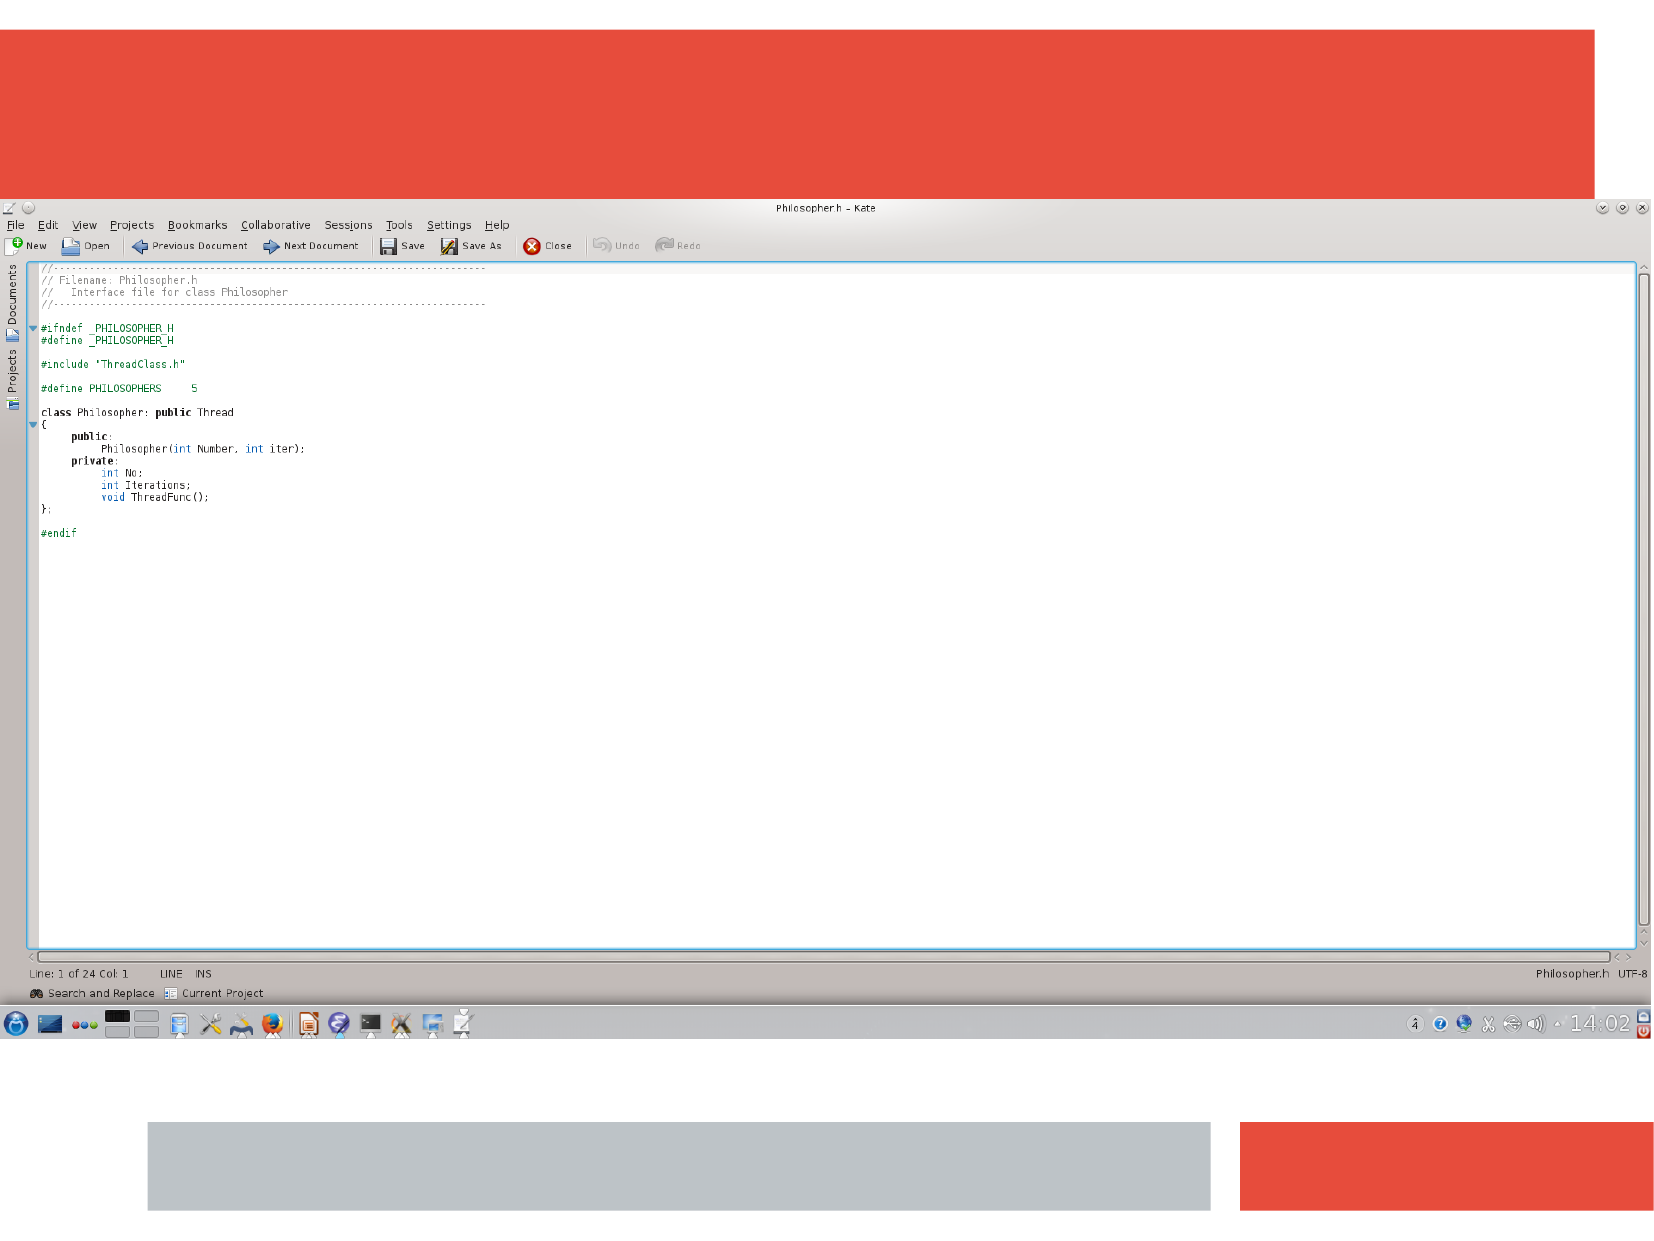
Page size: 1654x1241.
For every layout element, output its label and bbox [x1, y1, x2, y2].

picture [0, 199, 1651, 1039]
